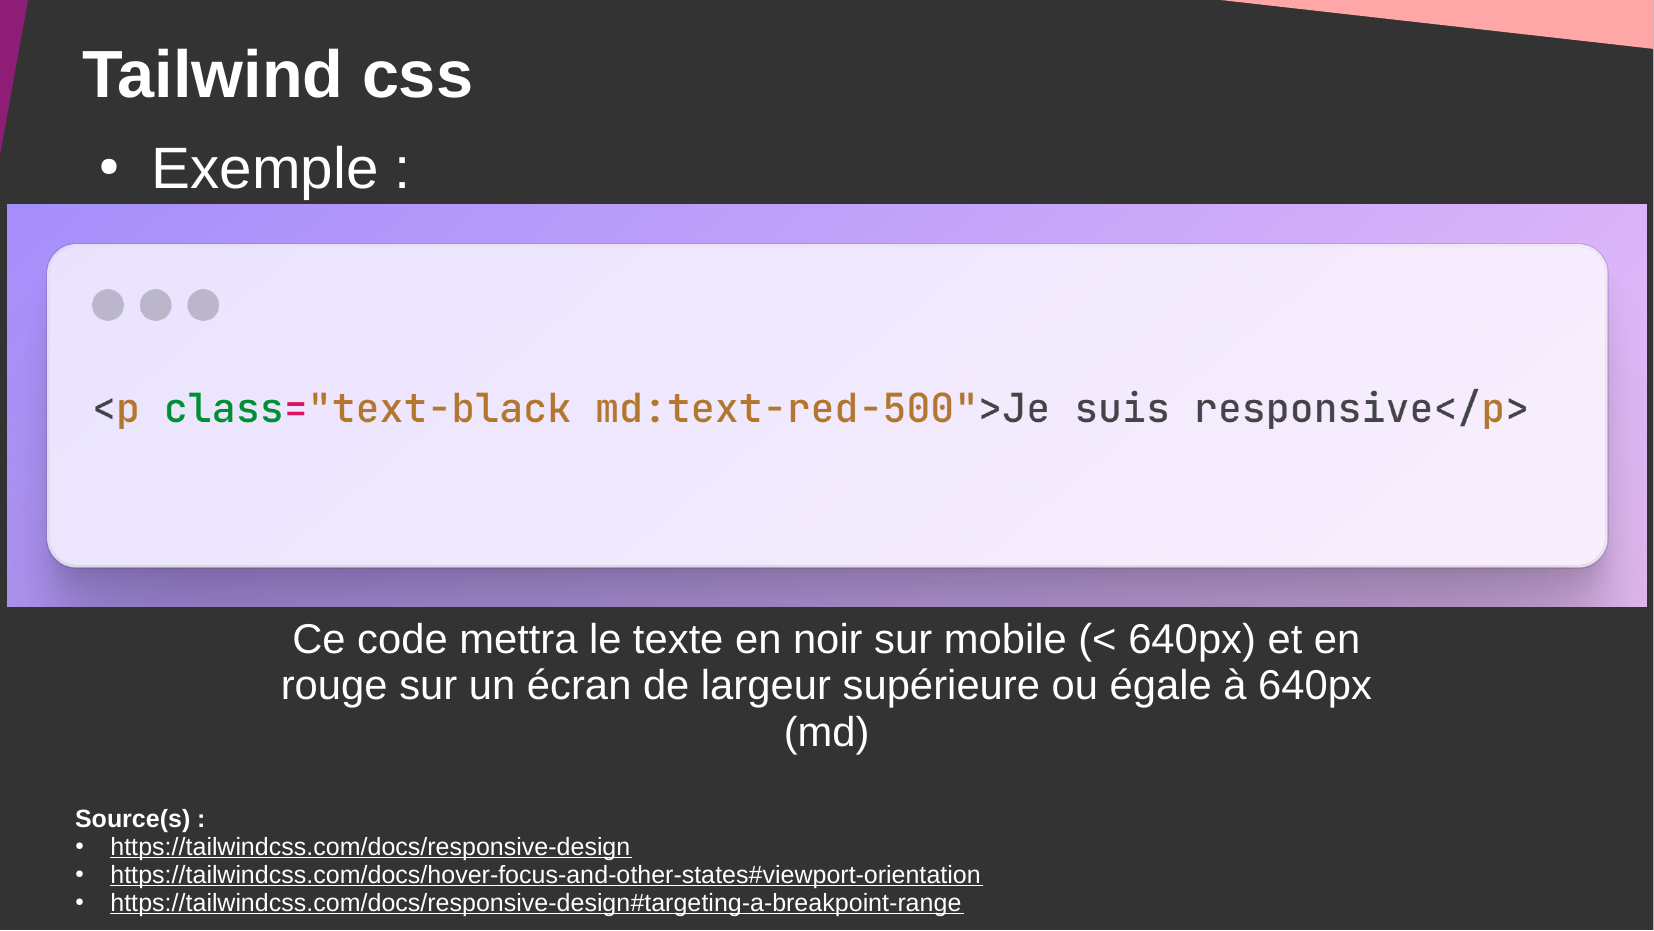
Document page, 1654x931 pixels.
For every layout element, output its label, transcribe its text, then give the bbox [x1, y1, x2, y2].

list Exemple : [80, 135, 1605, 204]
text_box Source(s) : https://tailwindcss.com/docs/responsive-design https://tailwindcss.com/docs/hover-focus-and-other-states#viewport-orientation https://tailwindcss.com/docs/responsive-design#targeting-a-breakpoint-range [60, 797, 1546, 925]
text_box [0, 0, 29, 156]
text_box Ce code mettra le texte en noir sur mobile (< 640px) et en rouge sur un écran de largeur supérieure ou égale à 640px (md) [253, 608, 1400, 763]
picture [7, 204, 1647, 607]
title Tailwind css [82, 37, 1571, 122]
text_box [1220, 0, 1654, 49]
